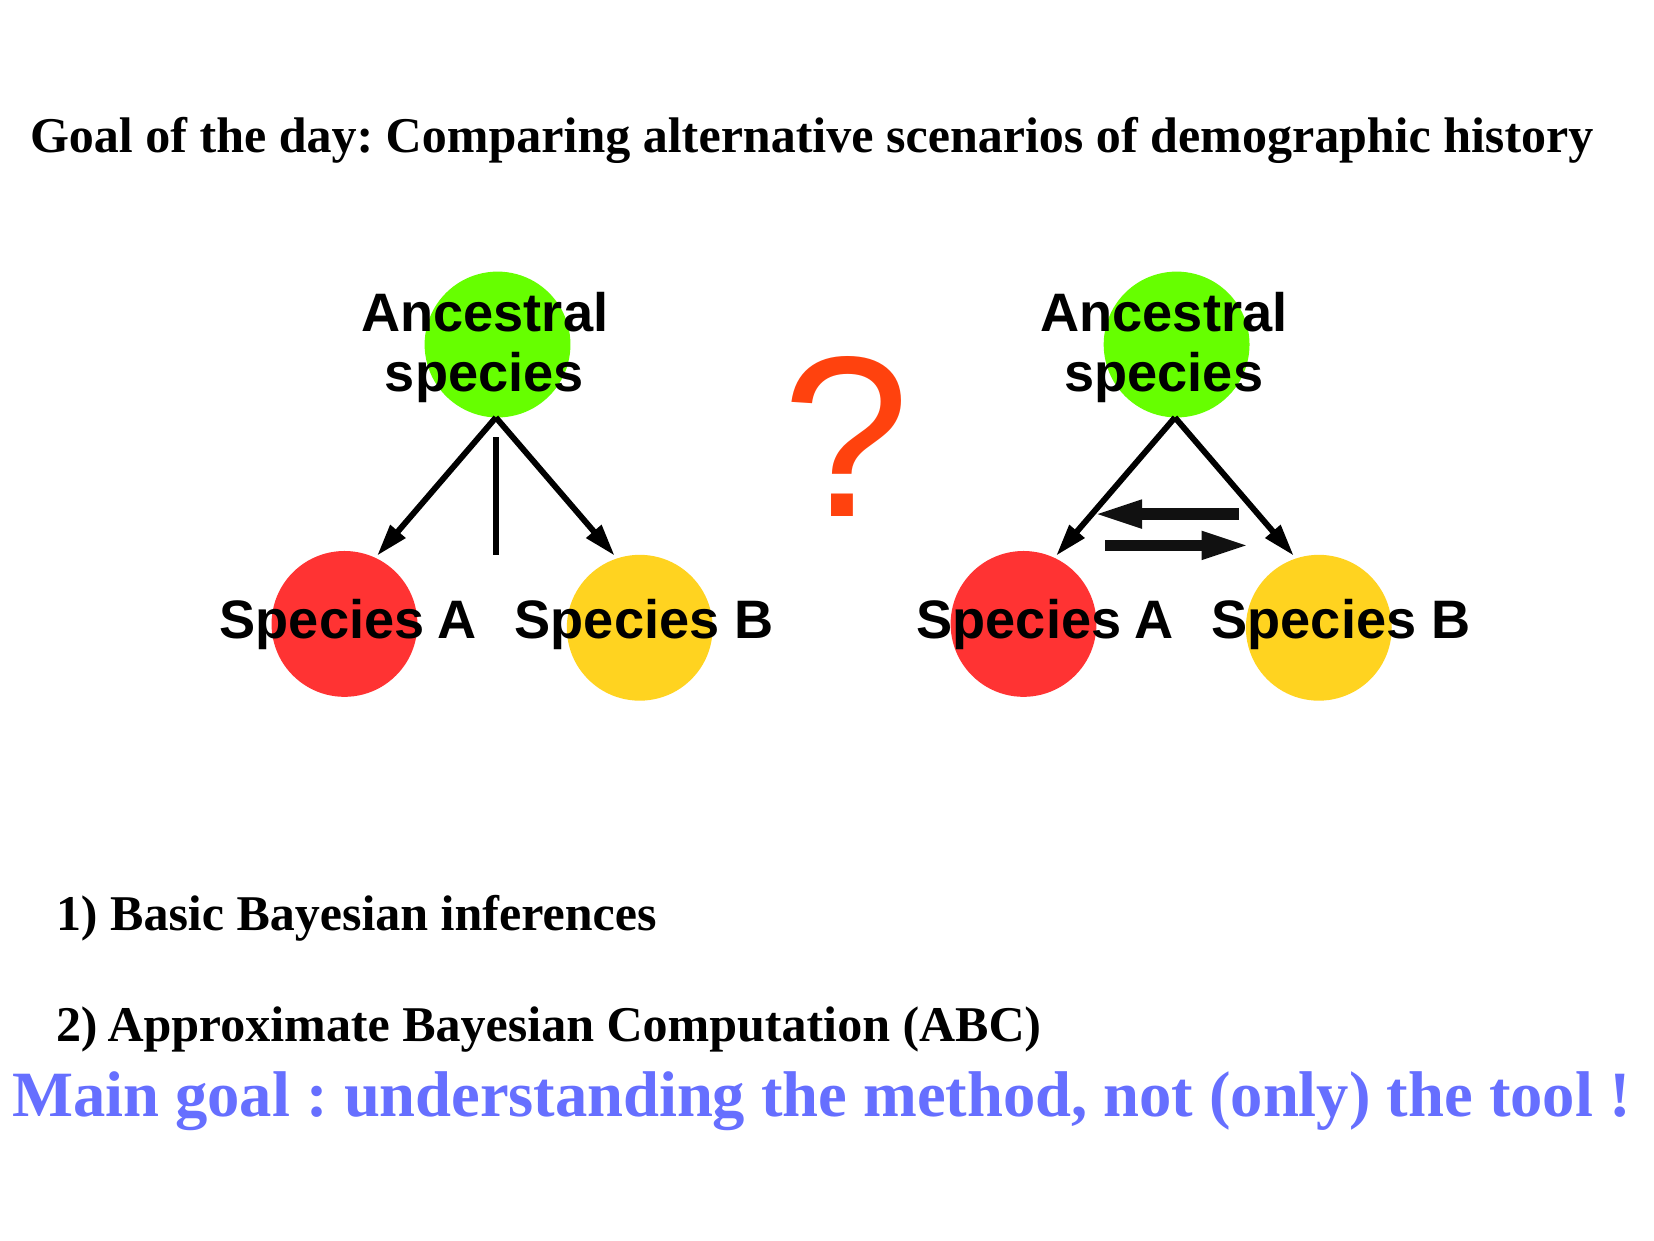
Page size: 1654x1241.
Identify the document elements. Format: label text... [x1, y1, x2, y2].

text_box Species B [499, 581, 790, 658]
text_box Species A [901, 581, 1189, 658]
text_box [1146, 411, 1207, 418]
text_box Ancestral species [1025, 274, 1324, 411]
text_box Main goal : understanding the method, not (only) the tool ! [0, 1051, 1647, 1138]
text_box ? [767, 301, 925, 573]
text_box [959, 658, 1089, 697]
text_box Ancestral species [346, 274, 645, 411]
text_box [573, 658, 707, 701]
text_box Species A [204, 581, 493, 658]
text_box 1) Basic Bayesian inferences 2) Approximate Bayesian Computation (ABC) [41, 878, 1258, 1051]
text_box [964, 550, 1083, 581]
text_box Species B [1196, 581, 1487, 658]
text_box [279, 658, 409, 697]
text_box [467, 411, 528, 418]
text_box [583, 554, 696, 581]
text_box Goal of the day: Comparing alternative scenarios of demographic history [15, 100, 1613, 171]
text_box [285, 550, 404, 581]
text_box [1252, 658, 1386, 701]
text_box [1262, 554, 1375, 581]
